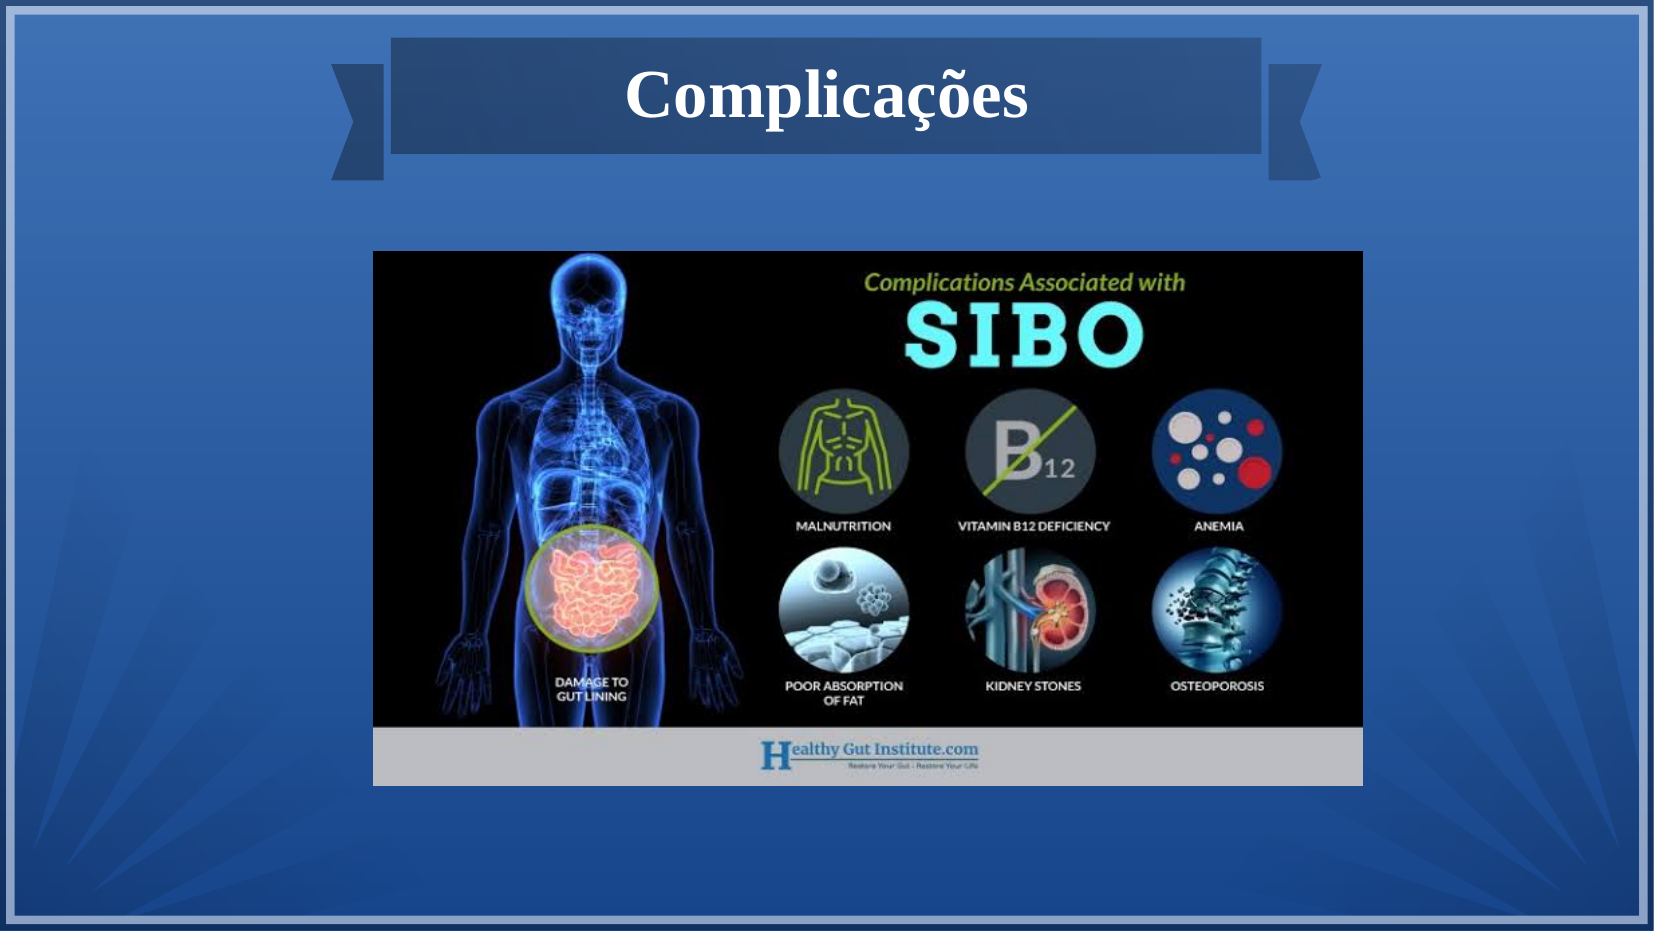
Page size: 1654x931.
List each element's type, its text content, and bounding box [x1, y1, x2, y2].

picture [373, 251, 1363, 786]
title Complicações [389, 17, 1264, 172]
